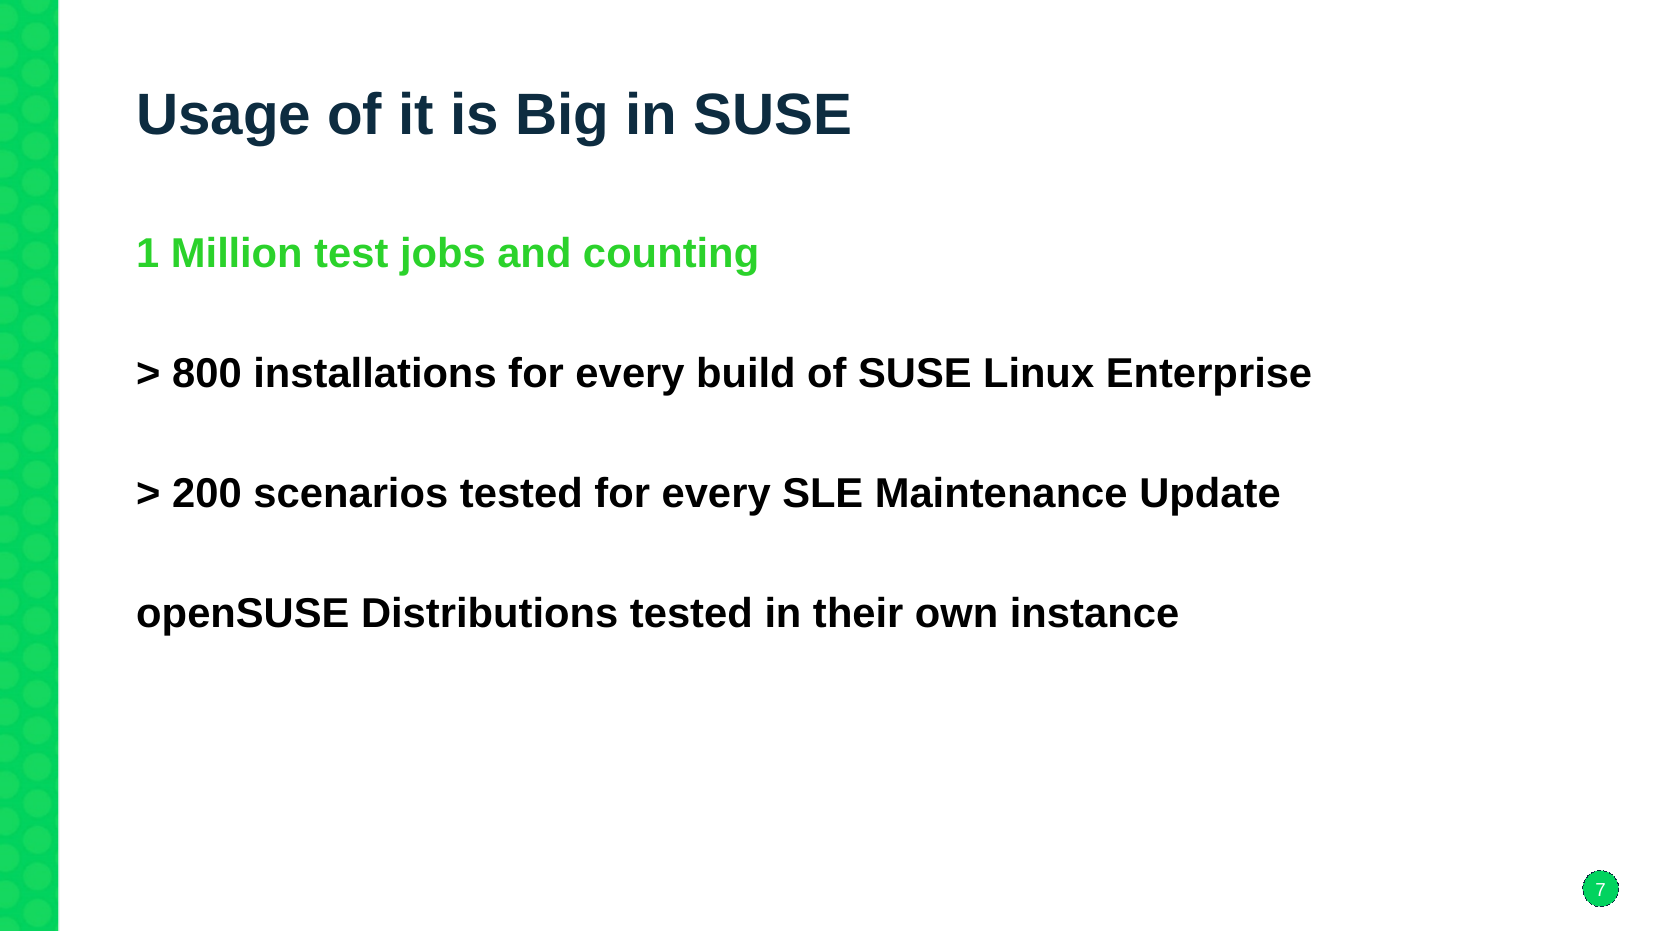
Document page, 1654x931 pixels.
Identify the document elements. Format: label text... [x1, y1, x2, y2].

picture [0, 0, 76, 931]
title Usage of it is Big in SUSE [121, 37, 1531, 193]
list 1 Million test jobs and counting > 800 installations for every build of SUSE Linux Enterprise > 200 scenarios tested for every SLE Maintenance Update openSUSE Distributions tested in their own instance [121, 217, 1531, 825]
